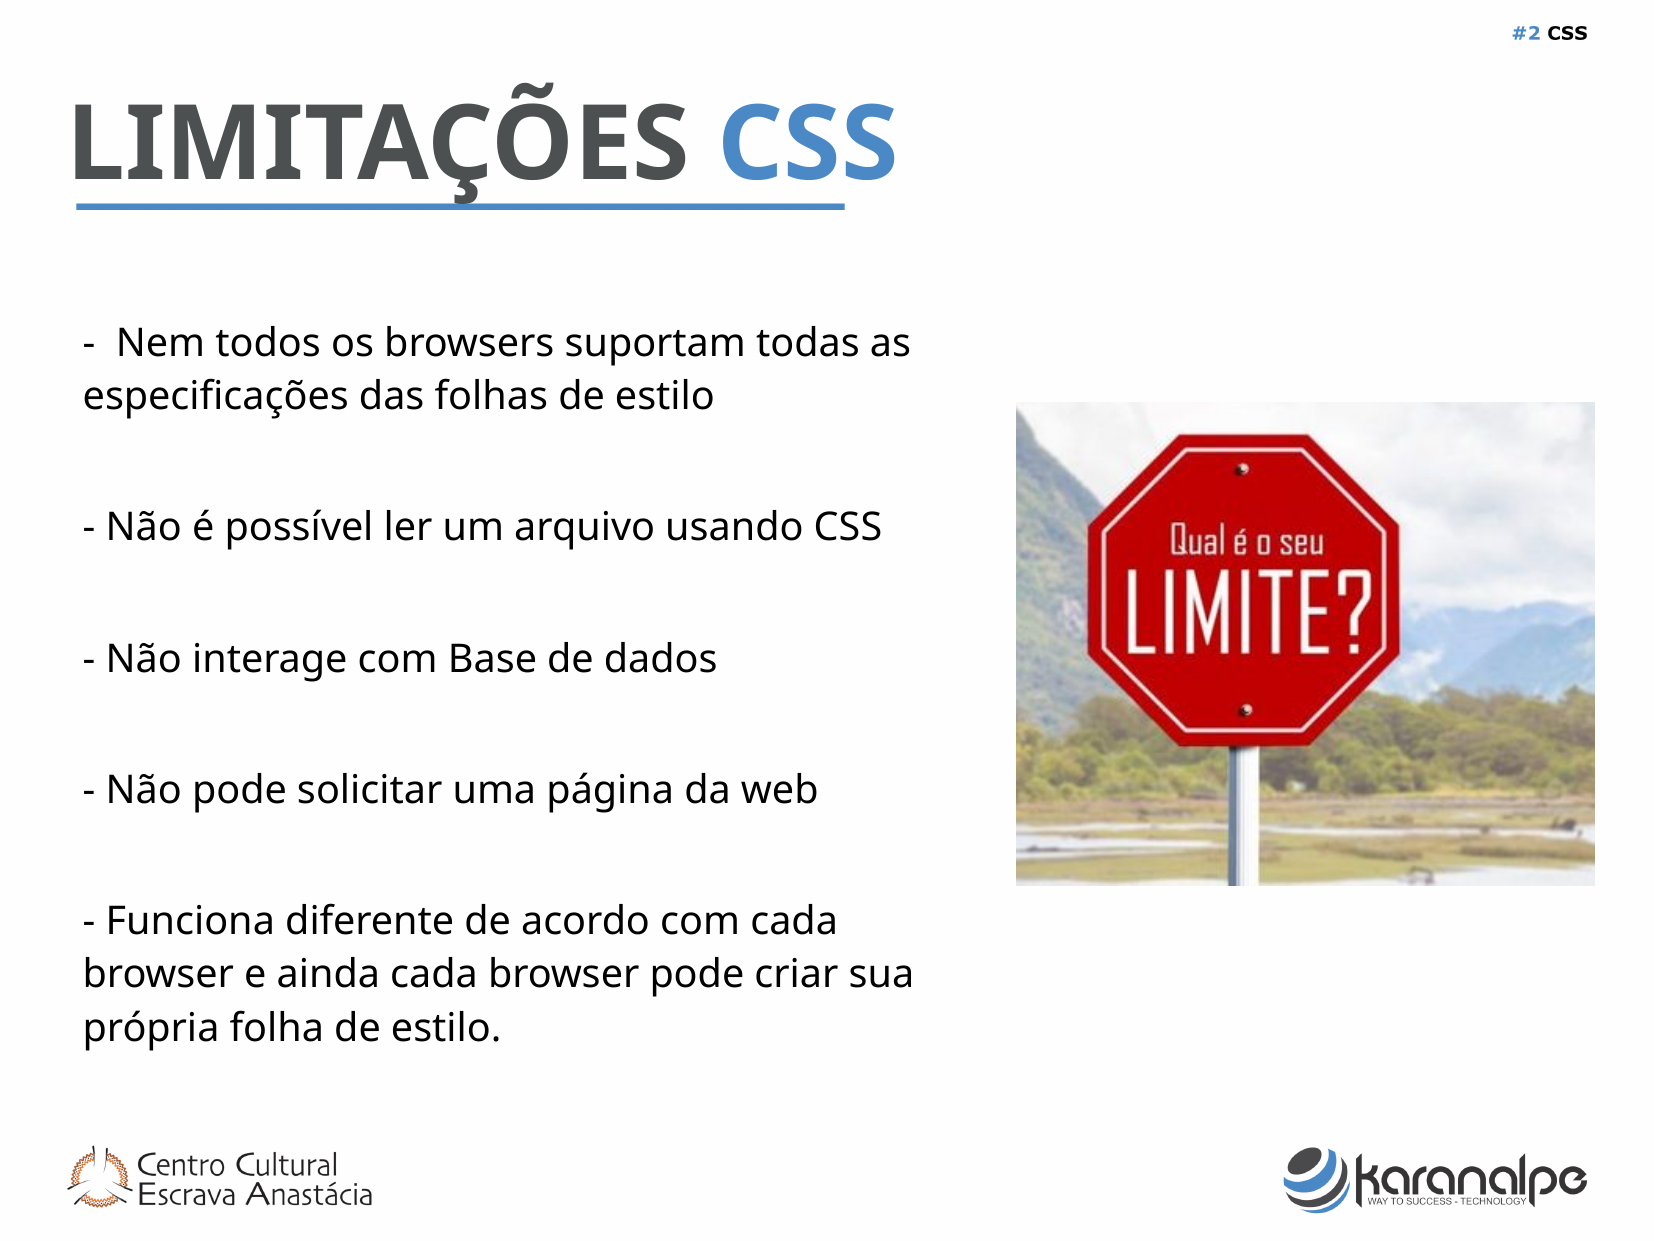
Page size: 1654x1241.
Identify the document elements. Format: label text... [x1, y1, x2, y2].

title LIMITAÇÕES CSS [66, 35, 1555, 243]
list - Nem todos os browsers suportam todas as especificações das folhas de estilo - Não é possível ler um arquivo usando CSS - Não interage com Base de dados - Não pode solicitar uma página da web - Funciona diferente de acordo com cada browser e ainda cada browser pode criar sua própria folha de estilo. [82, 313, 969, 1063]
picture [0, 0, 1654, 1241]
